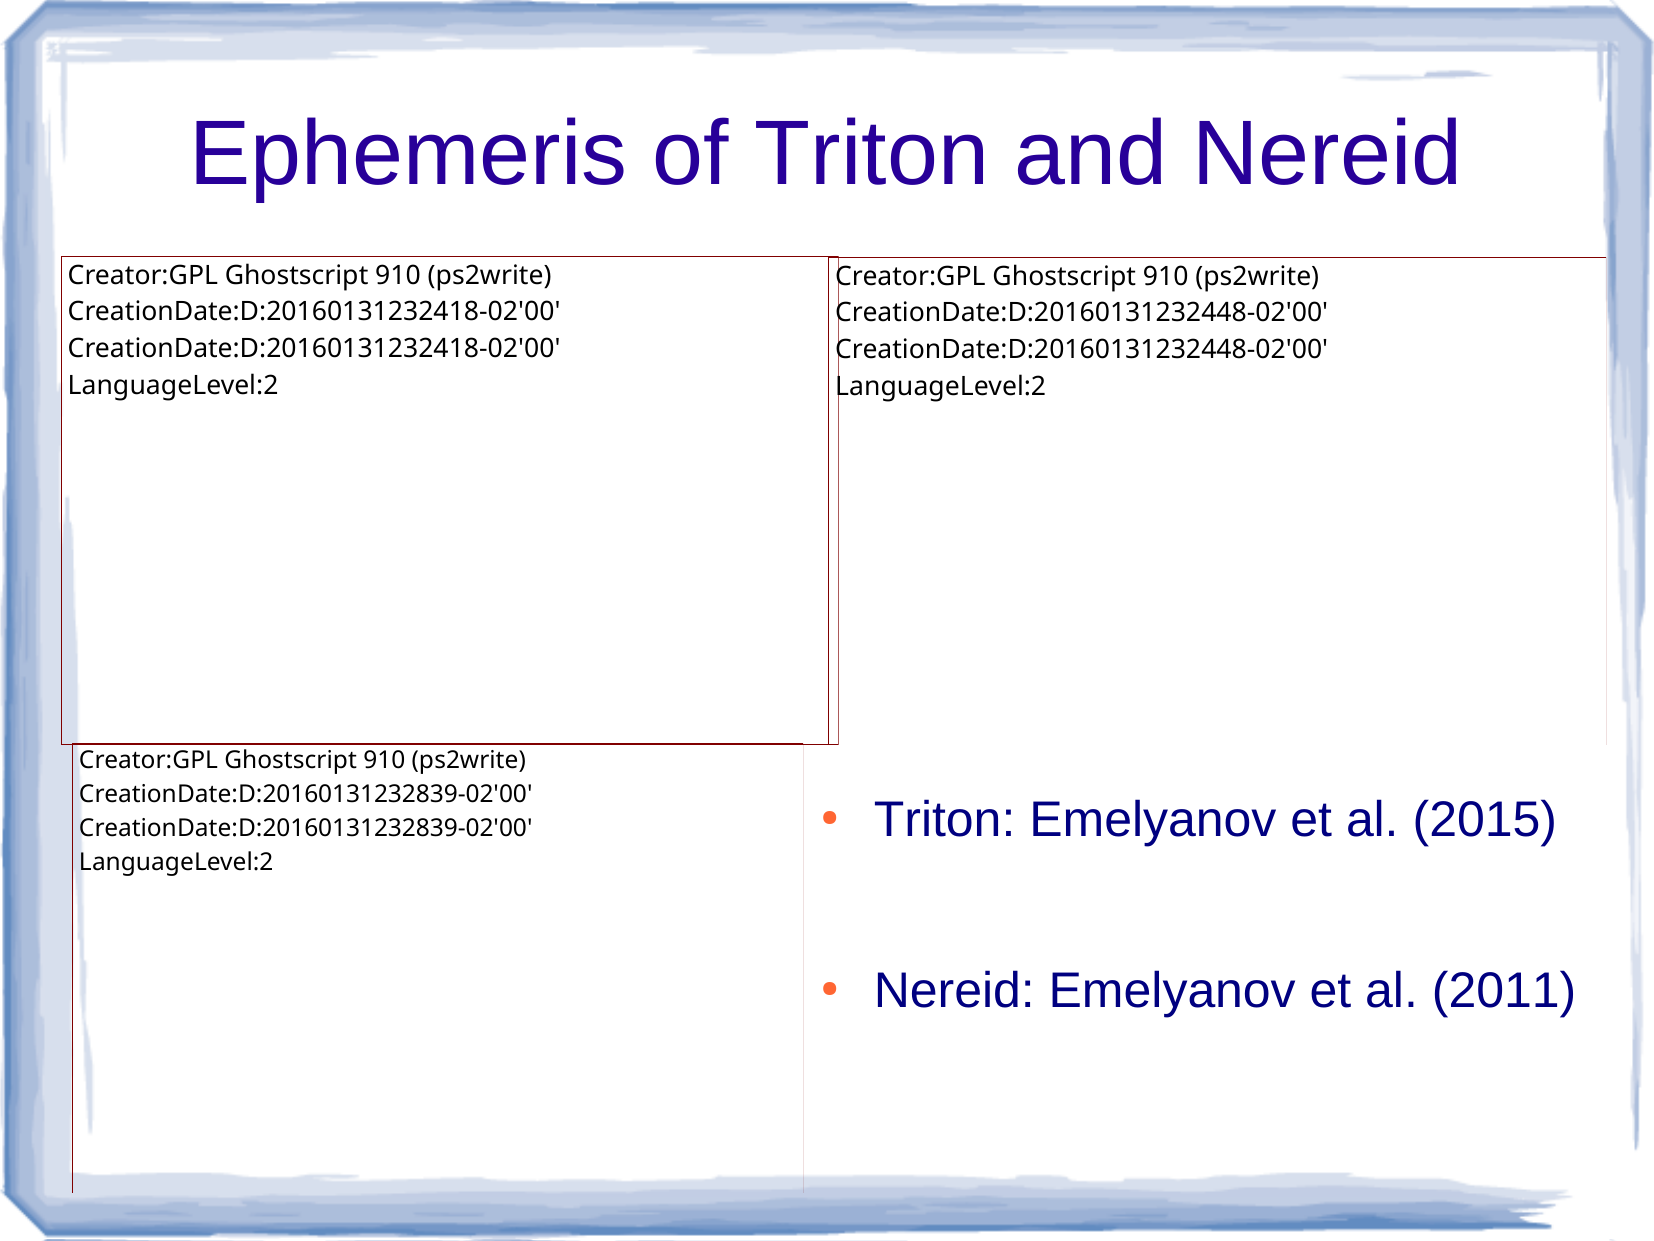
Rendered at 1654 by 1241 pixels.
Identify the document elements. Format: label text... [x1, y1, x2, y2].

title Ephemeris of Triton and Nereid [82, 49, 1571, 255]
list Triton: Emelyanov et al. (2015) Nereid: Emelyanov et al. (2011) [803, 791, 1642, 1040]
picture [0, 0, 1654, 1241]
